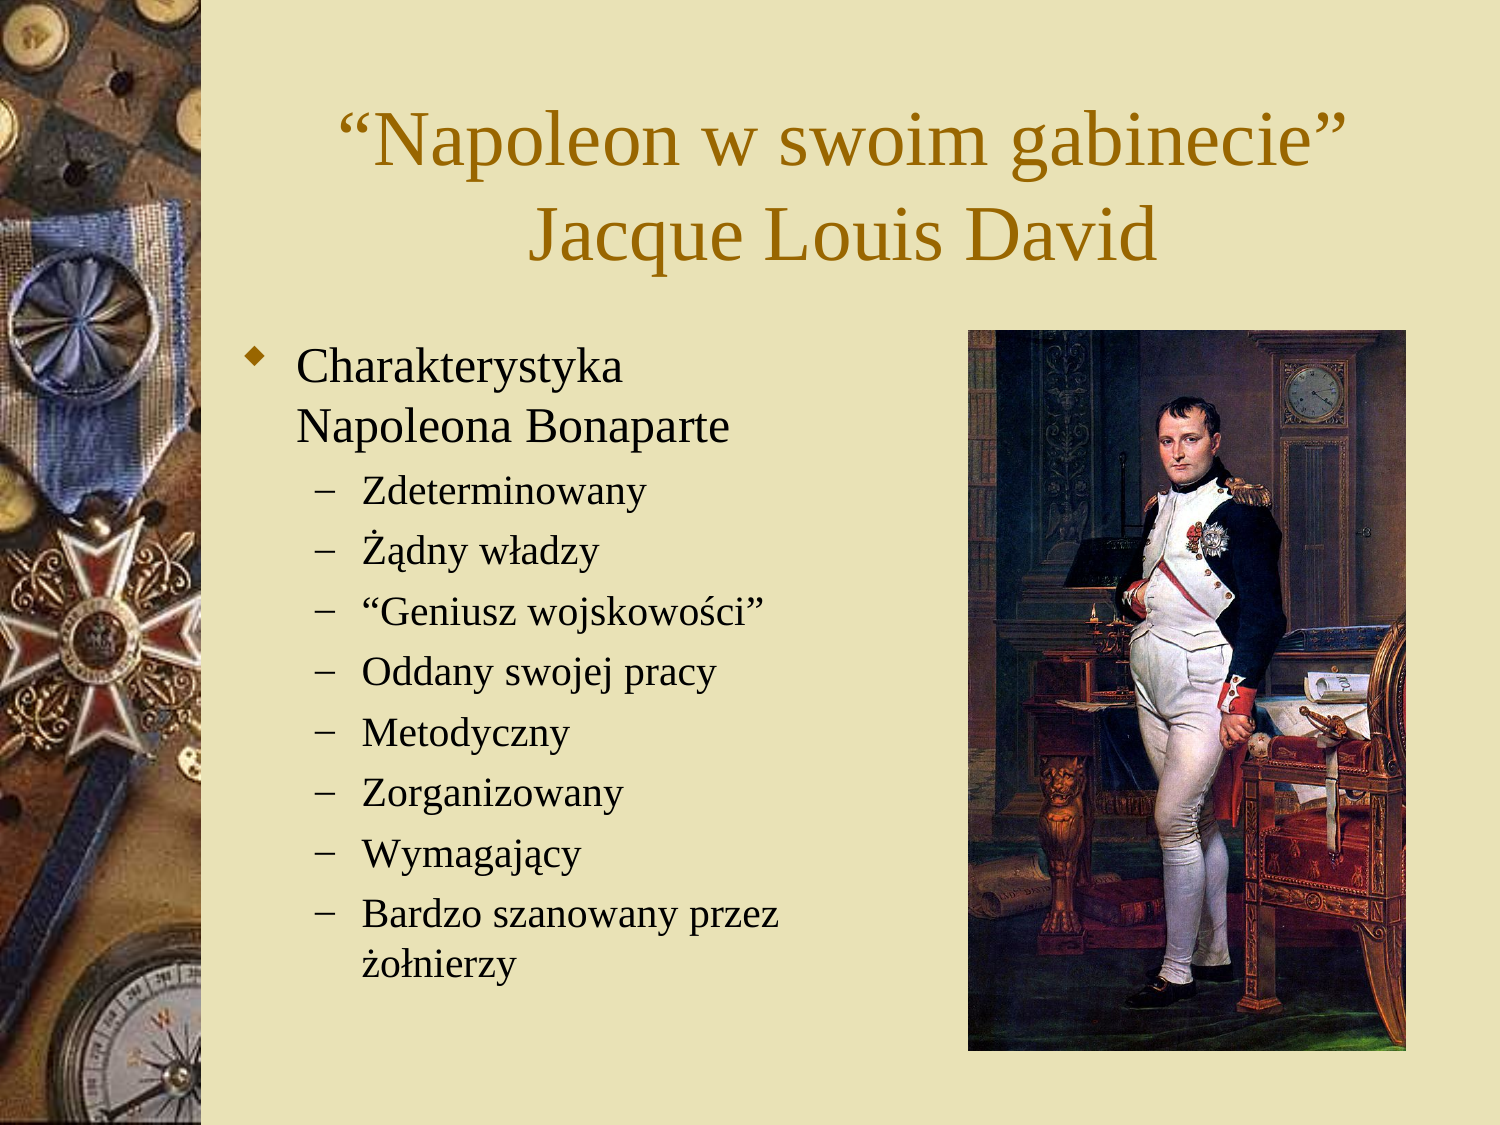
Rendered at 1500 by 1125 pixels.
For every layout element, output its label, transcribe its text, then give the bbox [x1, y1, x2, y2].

text_box Charakterystyka Napoleona Bonaparte Zdeterminowany Żądny władzy “Geniusz wojskowości” Oddany swojej pracy Metodyczny Zorganizowany Wymagający Bardzo szanowany przez żołnierzy [225, 324, 838, 1001]
text_box “Napoleon w swoim gabinecie” Jacque Louis David [224, 87, 1463, 276]
picture [968, 330, 1406, 1051]
picture [0, 0, 201, 1125]
